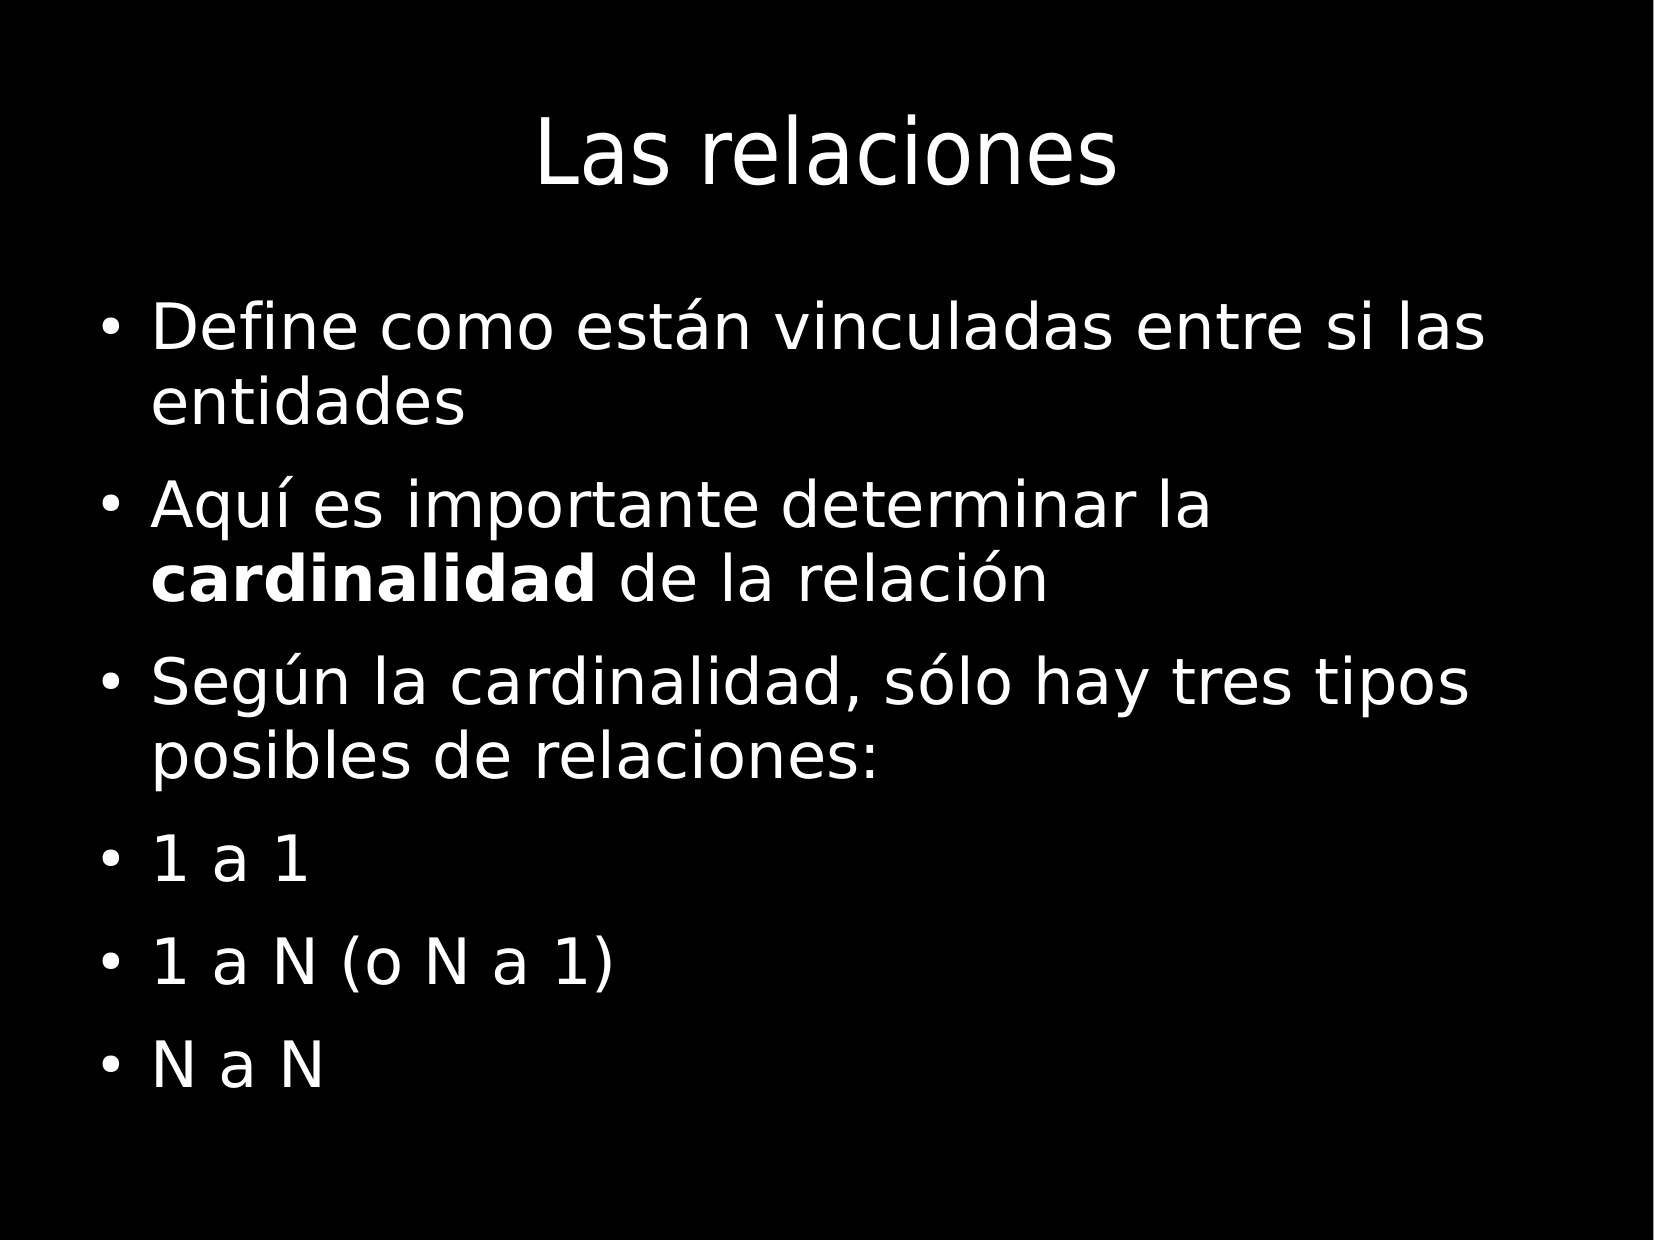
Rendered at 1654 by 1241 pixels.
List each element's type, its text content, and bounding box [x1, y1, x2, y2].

title Las relaciones [82, 49, 1571, 257]
list Define como están vinculadas entre si las entidades Aquí es importante determinar la cardinalidad de la relación Según la cardinalidad, sólo hay tres tipos posibles de relaciones: 1 a 1 1 a N (o N a 1) N a N [82, 290, 1571, 1109]
